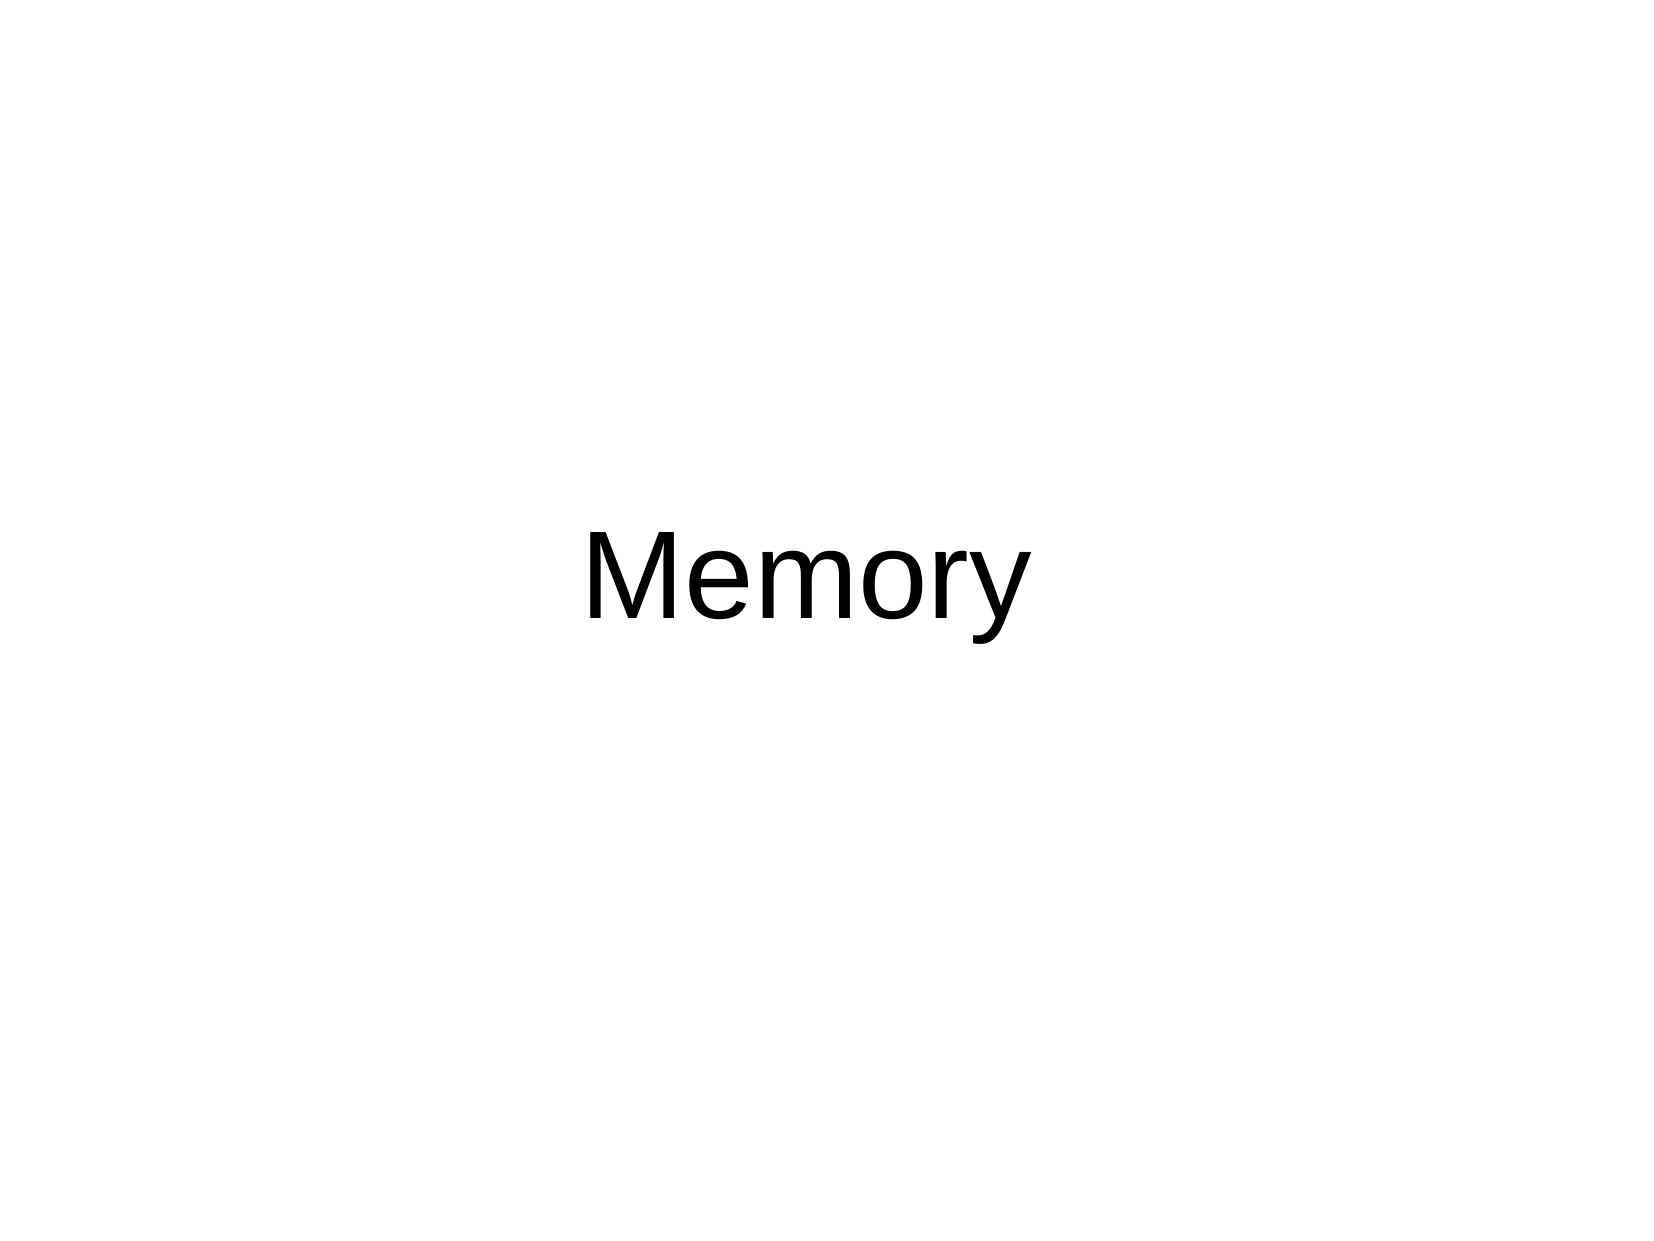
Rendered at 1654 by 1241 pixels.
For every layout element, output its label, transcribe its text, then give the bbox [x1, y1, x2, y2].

subtitle Memory [62, 46, 1551, 1106]
